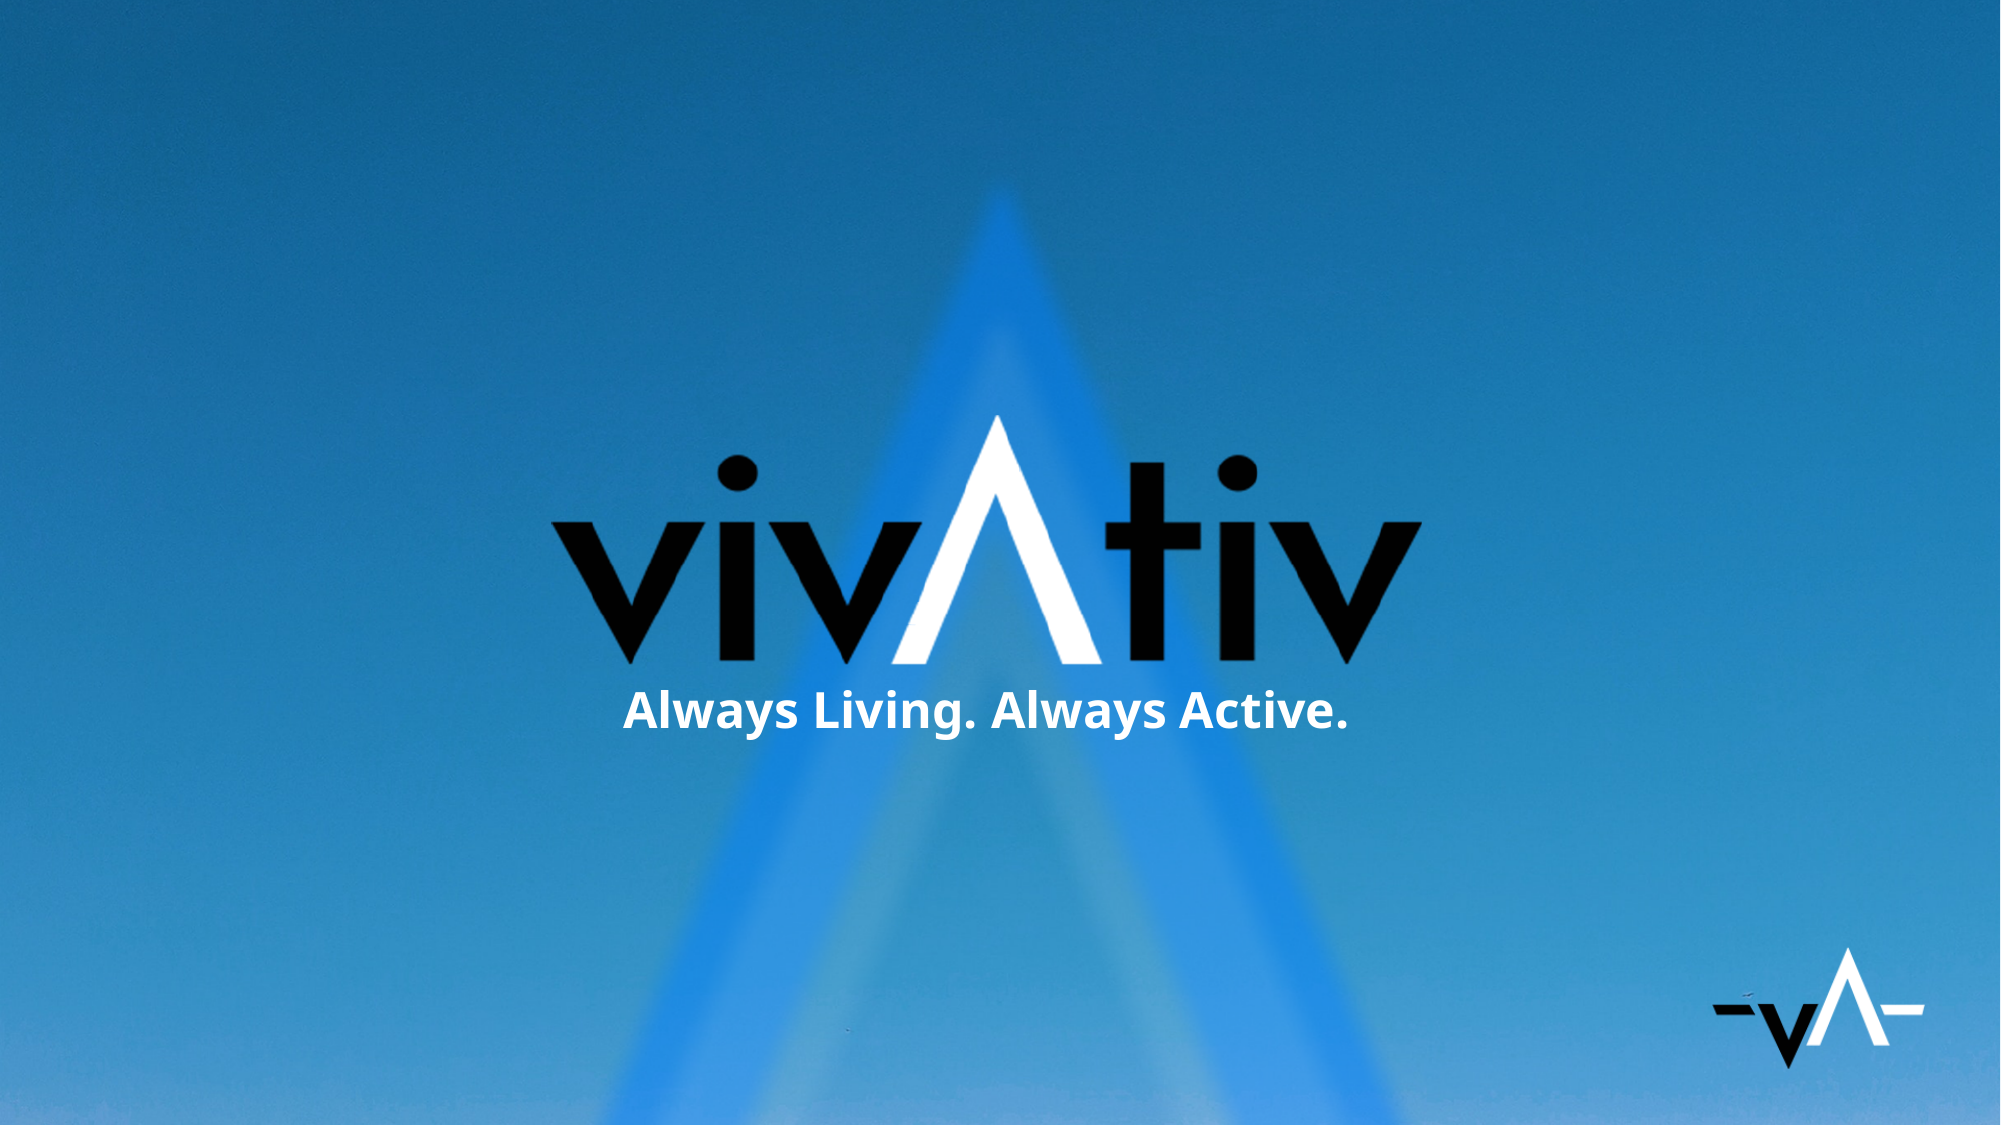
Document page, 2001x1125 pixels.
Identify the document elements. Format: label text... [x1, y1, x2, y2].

picture [0, 0, 2001, 1125]
text_box Always Living. Always Active. [551, 671, 1422, 747]
